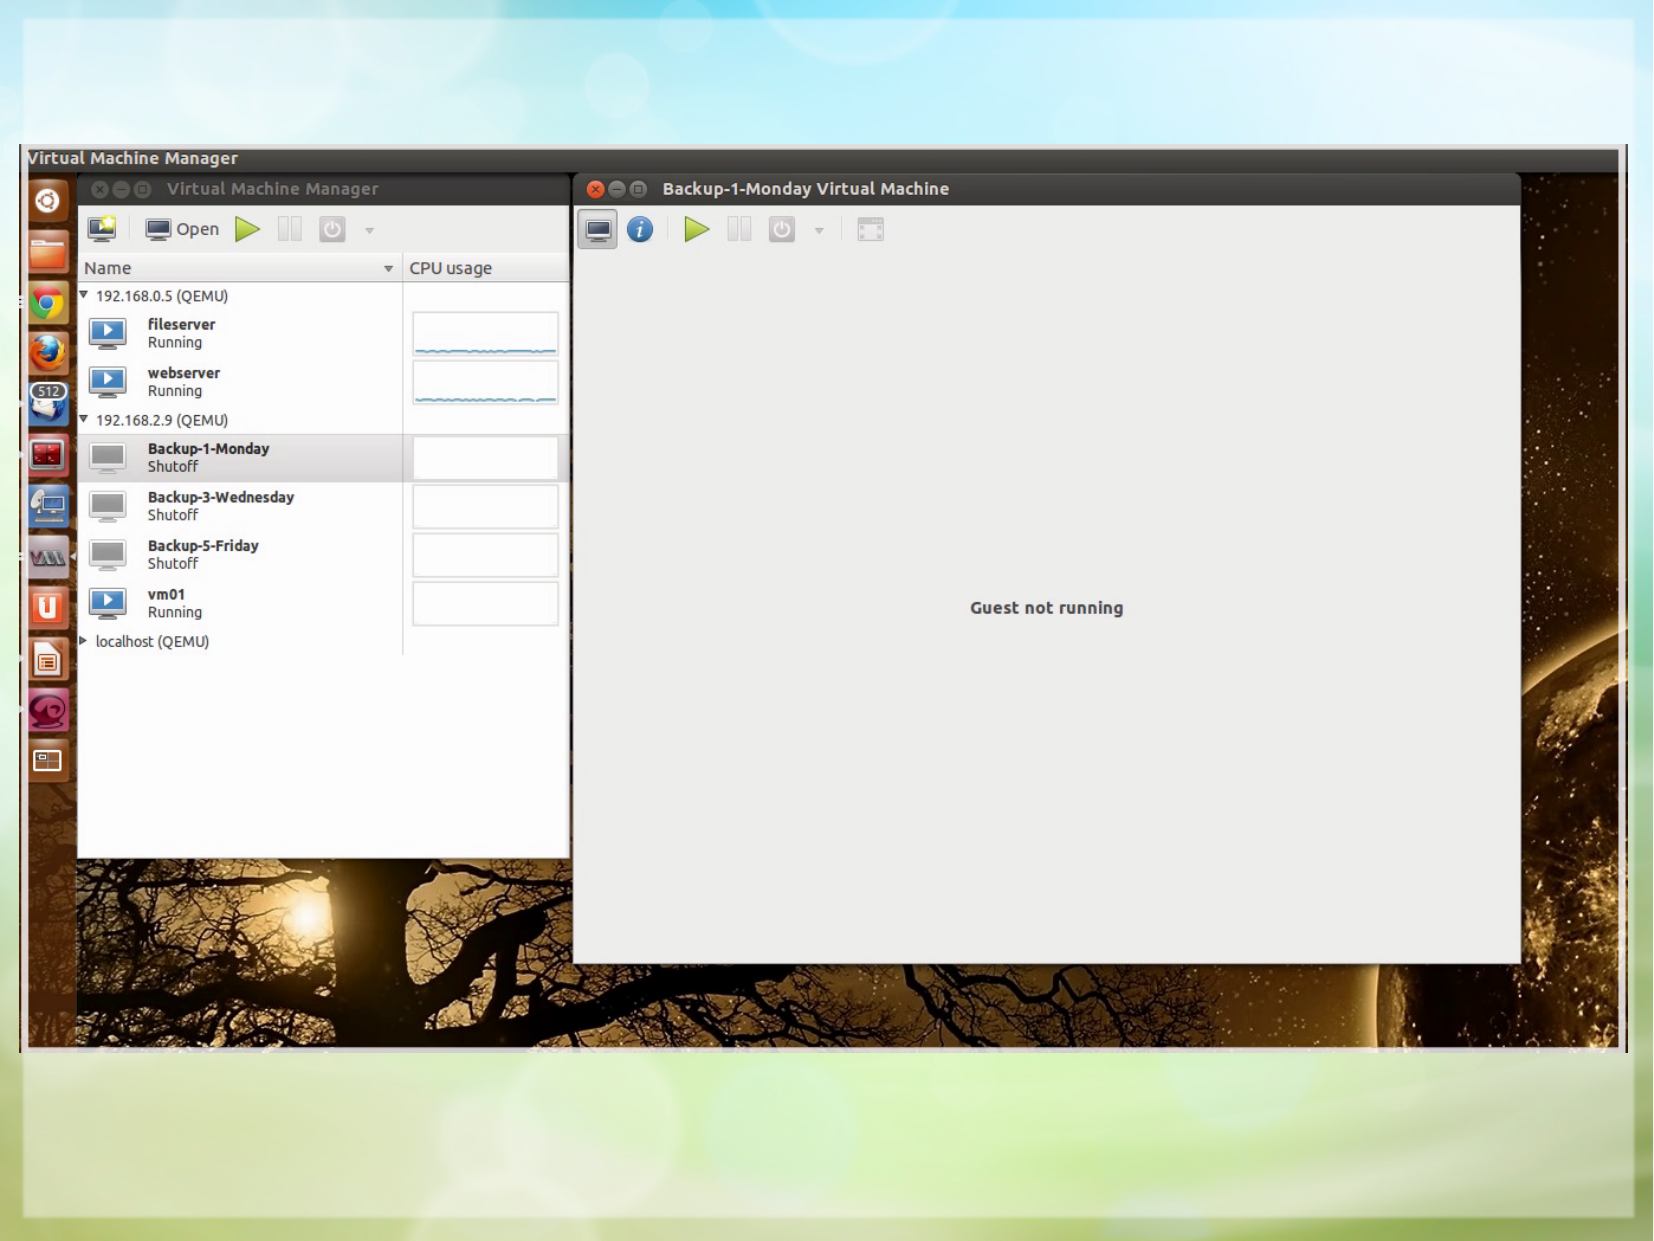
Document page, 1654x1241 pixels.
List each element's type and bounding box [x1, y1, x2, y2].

subtitle [82, 0, 1571, 144]
text_box [18, 144, 1629, 1054]
picture [0, 0, 1654, 1241]
